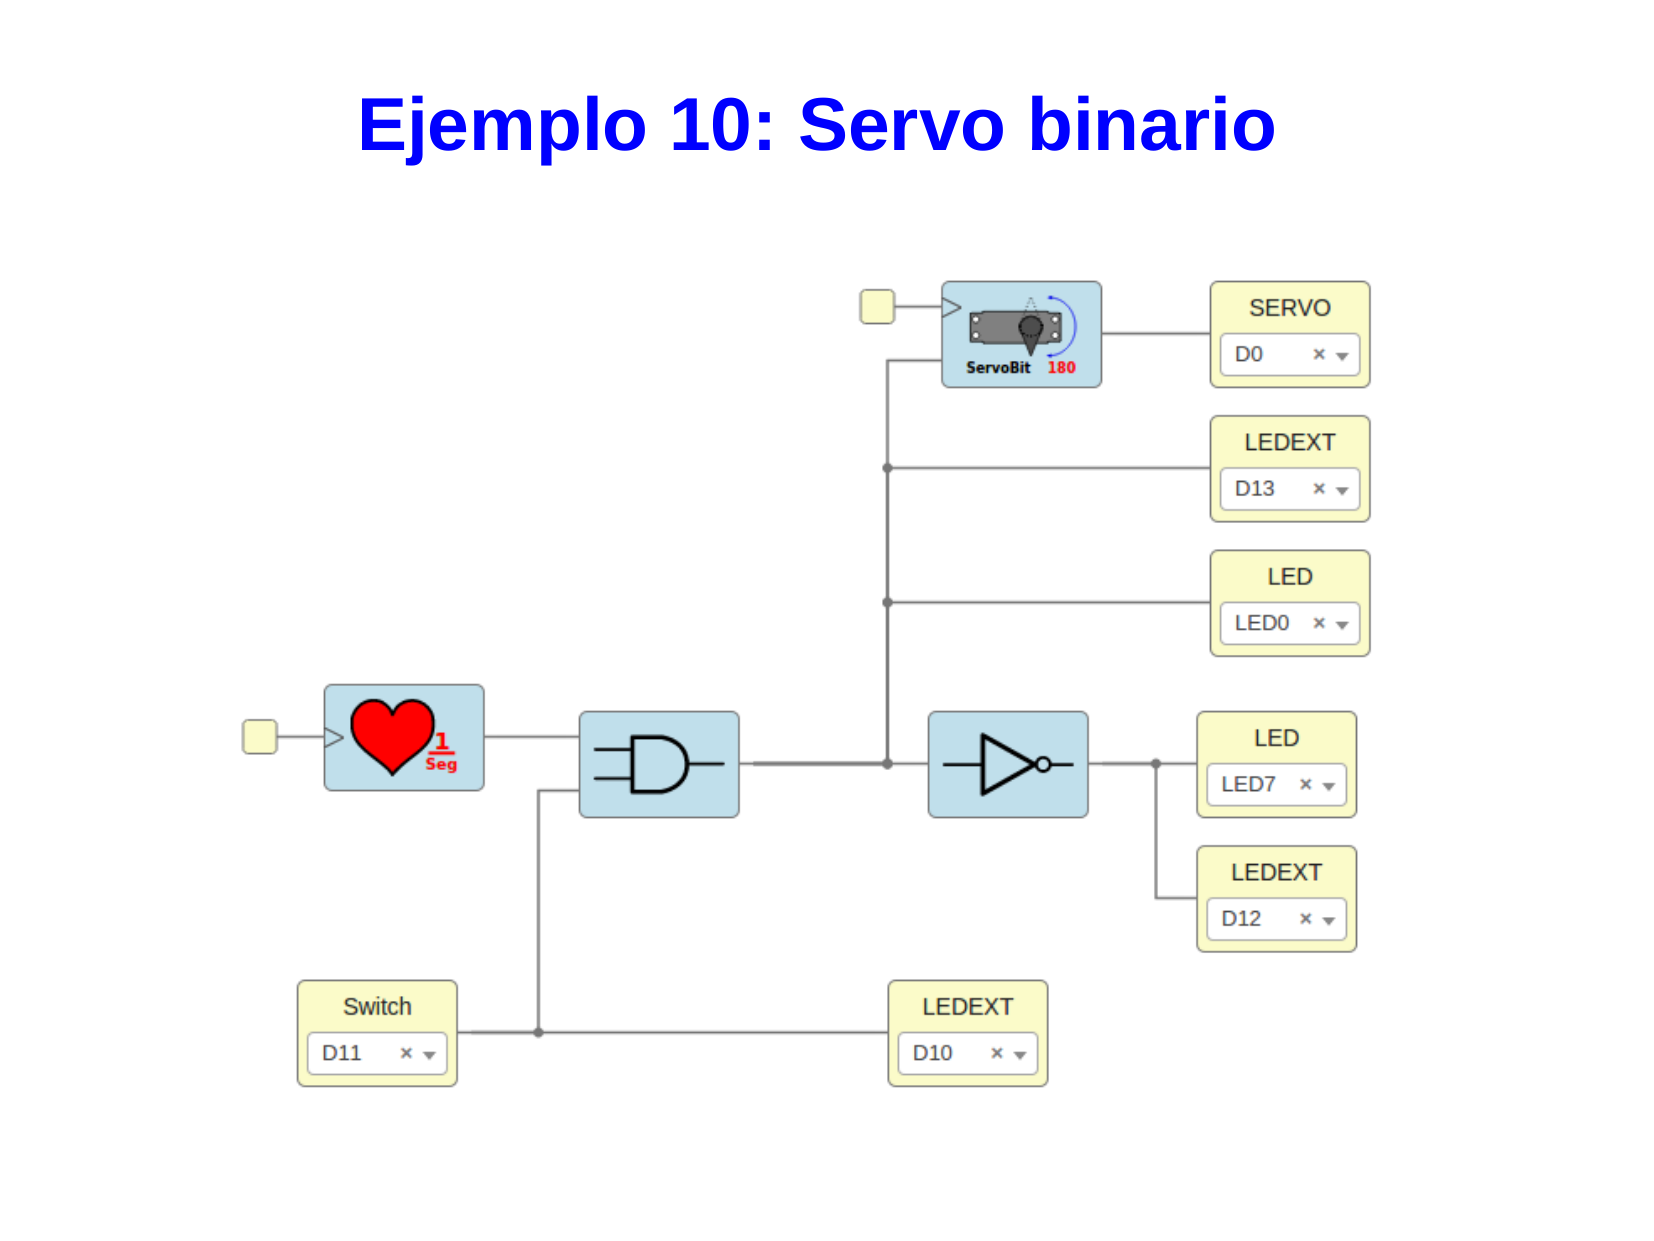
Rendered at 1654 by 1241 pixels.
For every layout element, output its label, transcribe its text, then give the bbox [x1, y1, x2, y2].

picture [225, 239, 1403, 1116]
text_box Ejemplo 10: Servo binario [90, 75, 1546, 174]
